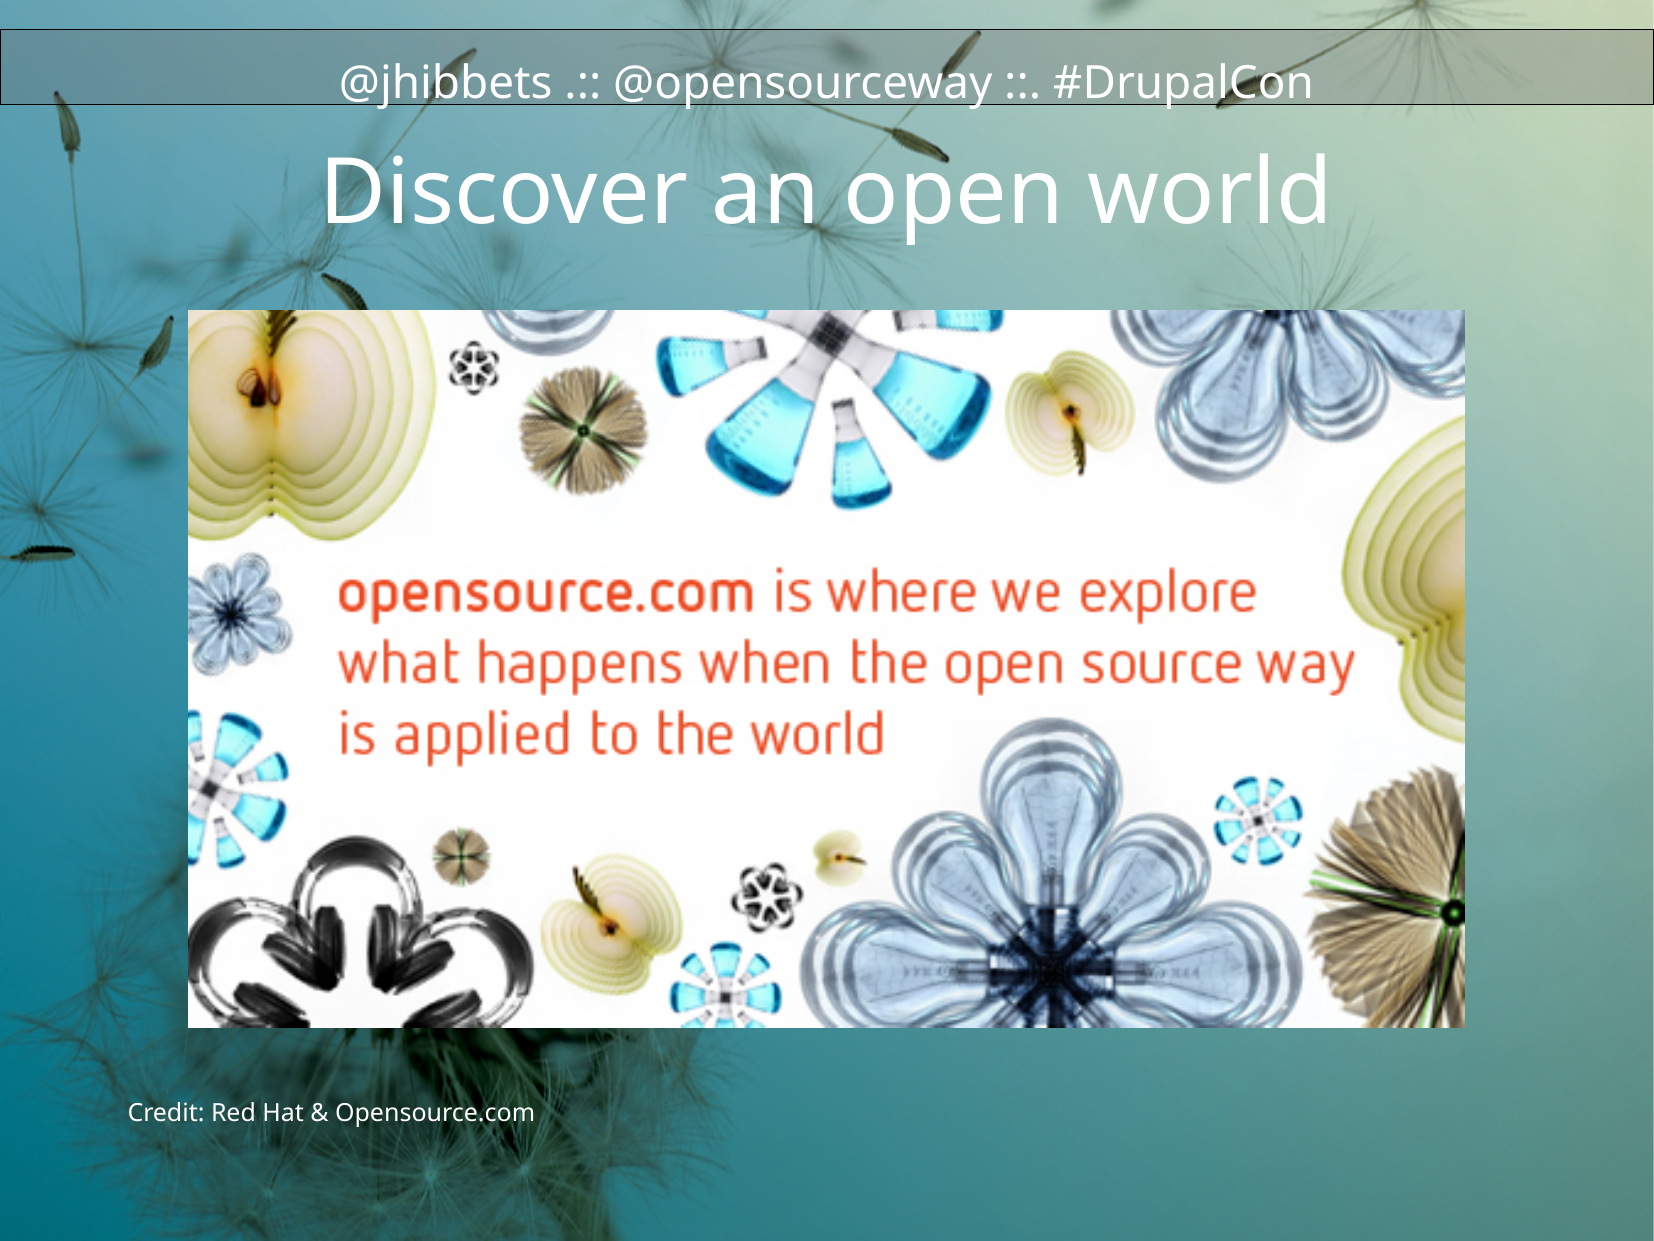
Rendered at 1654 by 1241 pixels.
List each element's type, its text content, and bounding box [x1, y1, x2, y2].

picture [0, 105, 1654, 1241]
text_box Credit: Red Hat & Opensource.com [112, 1087, 560, 1128]
picture [0, 0, 1654, 29]
title Discover an open world [82, 84, 1571, 292]
